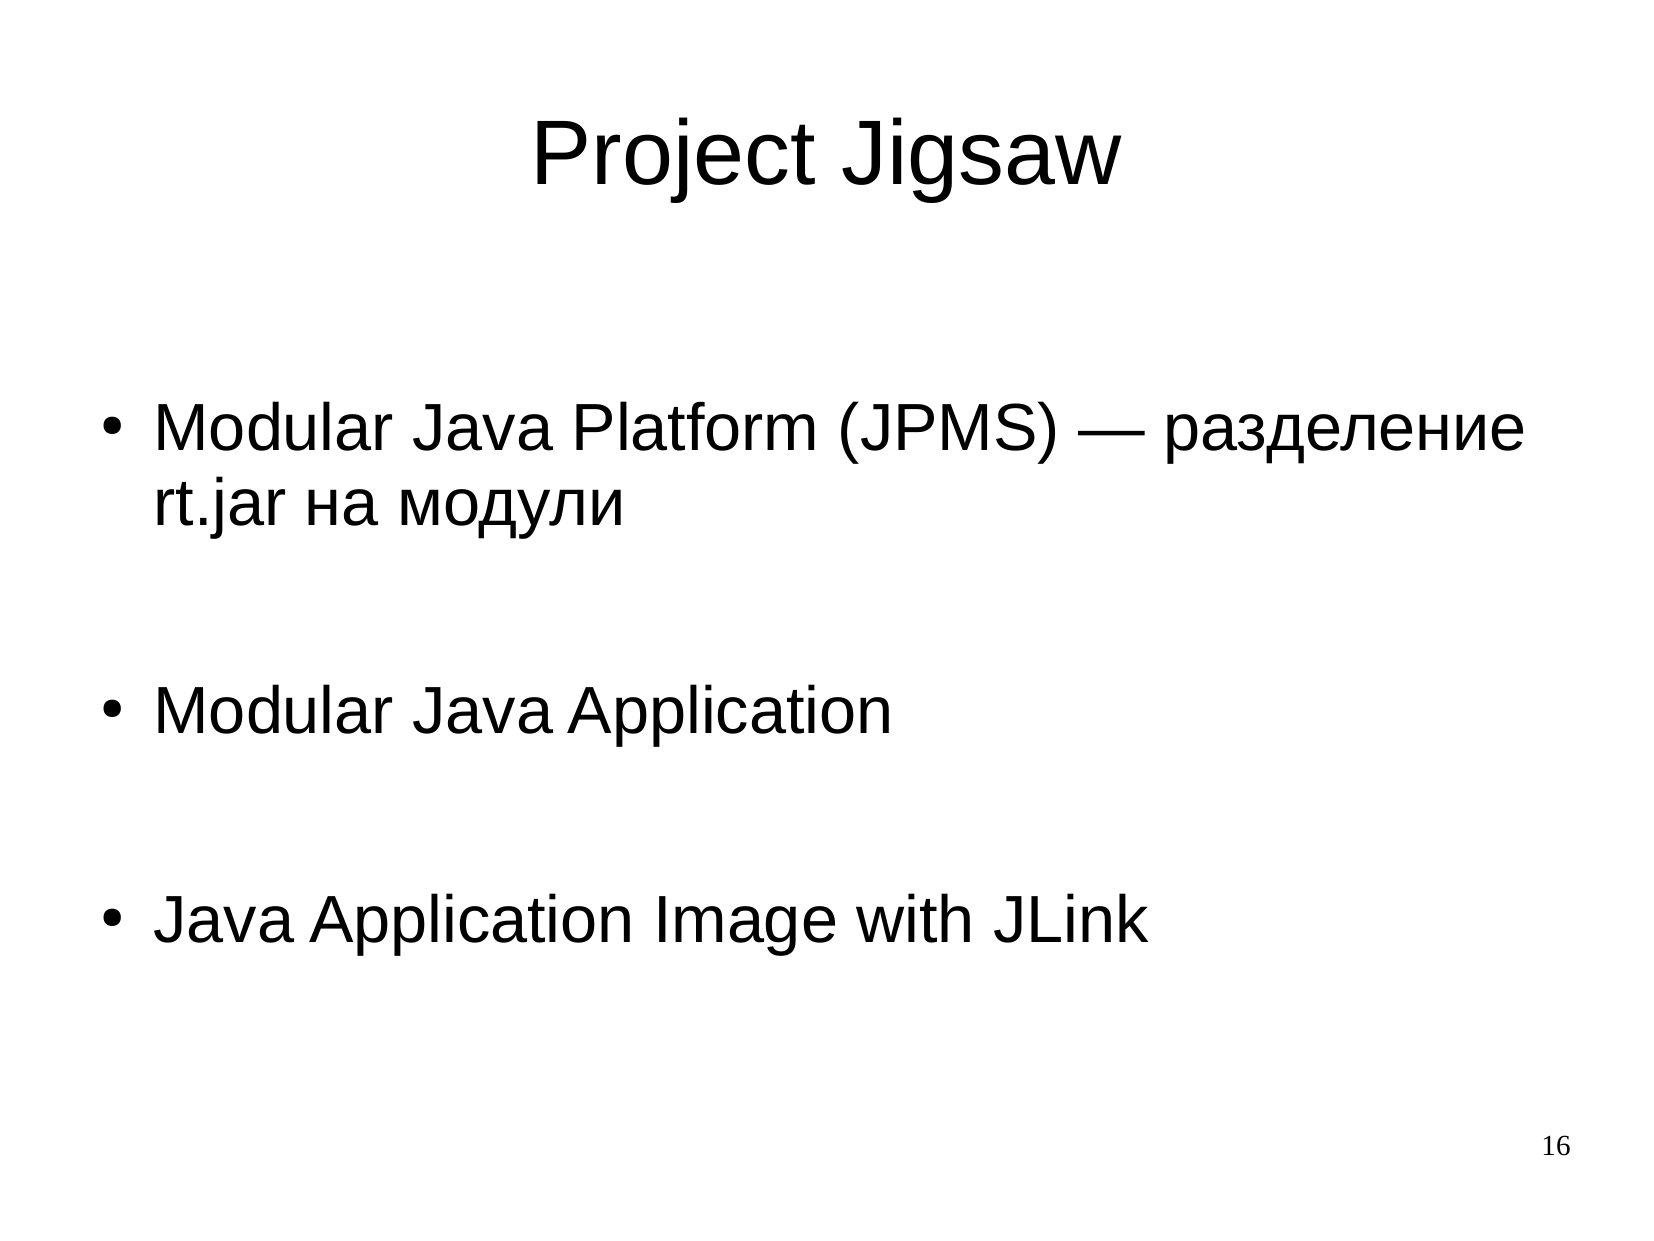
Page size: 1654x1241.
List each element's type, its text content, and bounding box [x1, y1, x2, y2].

list Modular Java Platform (JPMS) — разделение rt.jar на модули Modular Java Application Java Application Image with JLink [82, 389, 1571, 1109]
title Project Jigsaw [82, 49, 1571, 257]
